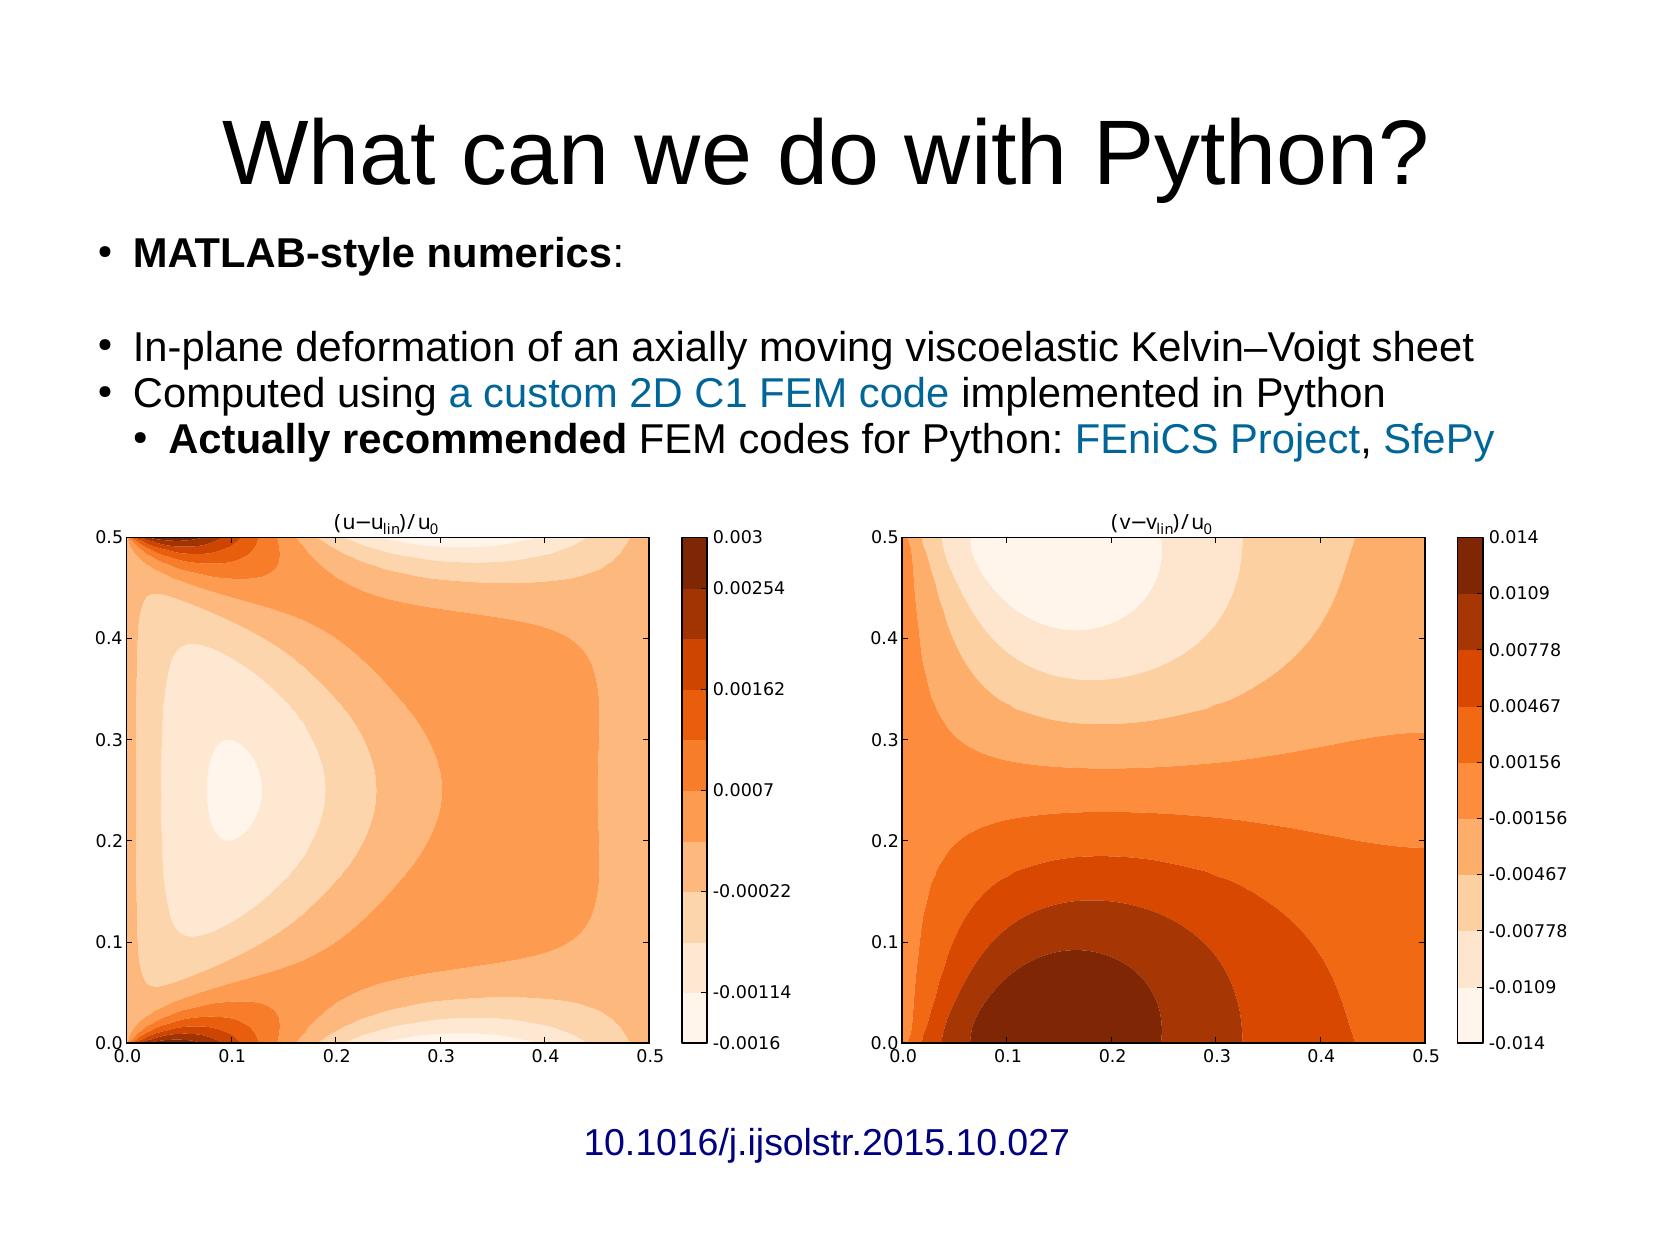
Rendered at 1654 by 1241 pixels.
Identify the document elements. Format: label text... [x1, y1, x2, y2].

picture [20, 473, 1641, 1107]
text_box 10.1016/j.ijsolstr.2015.10.027 [568, 1113, 1085, 1171]
text_box MATLAB-style numerics: In-plane deformation of an axially moving viscoelastic Kelvin–Voigt sheet Computed using a custom 2D C1 FEM code implemented in Python Actually recommended FEM codes for Python: FEniCS Project, SfePy [82, 1107, 1561, 1192]
title What can we do with Python? [82, 49, 1571, 257]
text_box MATLAB-style numerics: In-plane deformation of an axially moving viscoelastic Kelvin–Voigt sheet Computed using a custom 2D C1 FEM code implemented in Python Actually recommended FEM codes for Python: FEniCS Project, SfePy [82, 222, 1561, 473]
